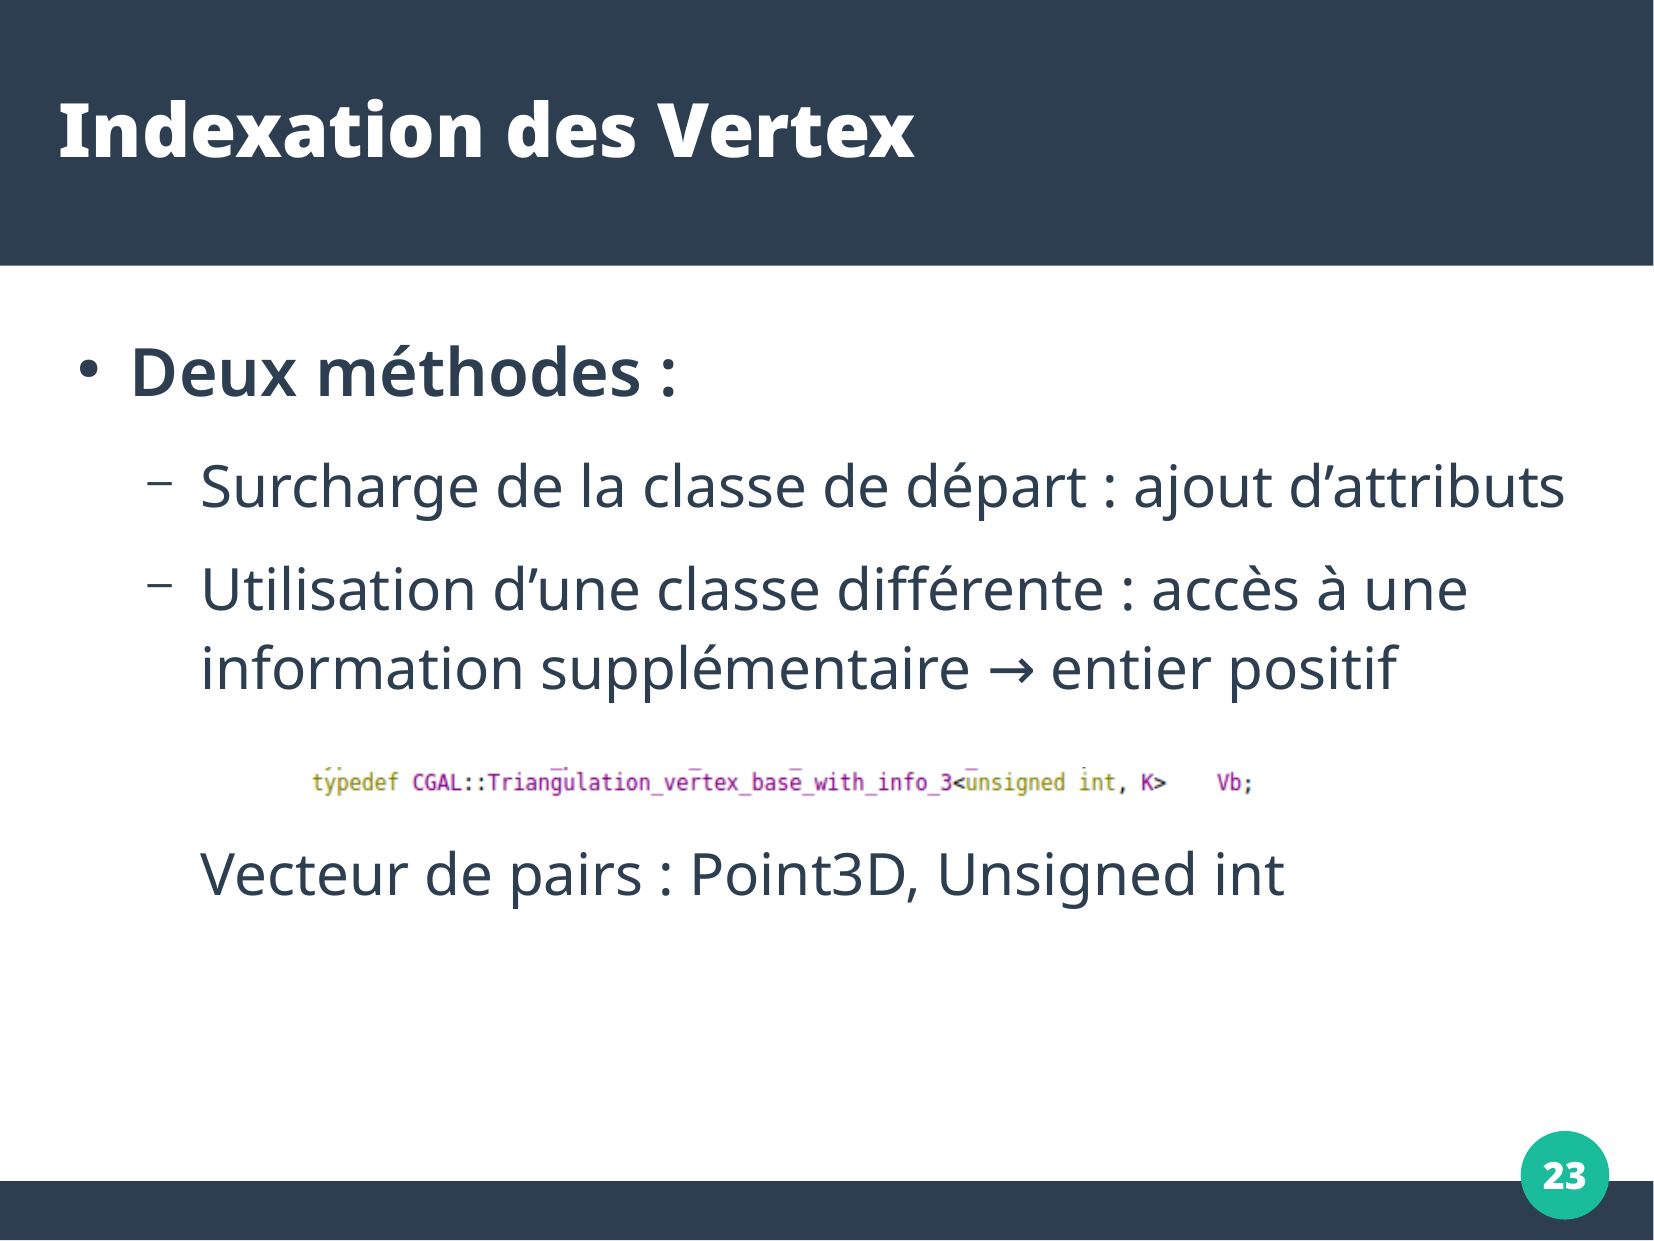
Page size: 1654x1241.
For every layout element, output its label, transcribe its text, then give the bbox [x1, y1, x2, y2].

title Indexation des Vertex [59, 49, 1595, 207]
list Deux méthodes : Surcharge de la classe de départ : ajout d’attributs Utilisation d’une classe différente : accès à une information supplémentaire → entier positif Vecteur de pairs : Point3D, Unsigned int [59, 324, 1595, 1152]
picture [312, 767, 1270, 798]
